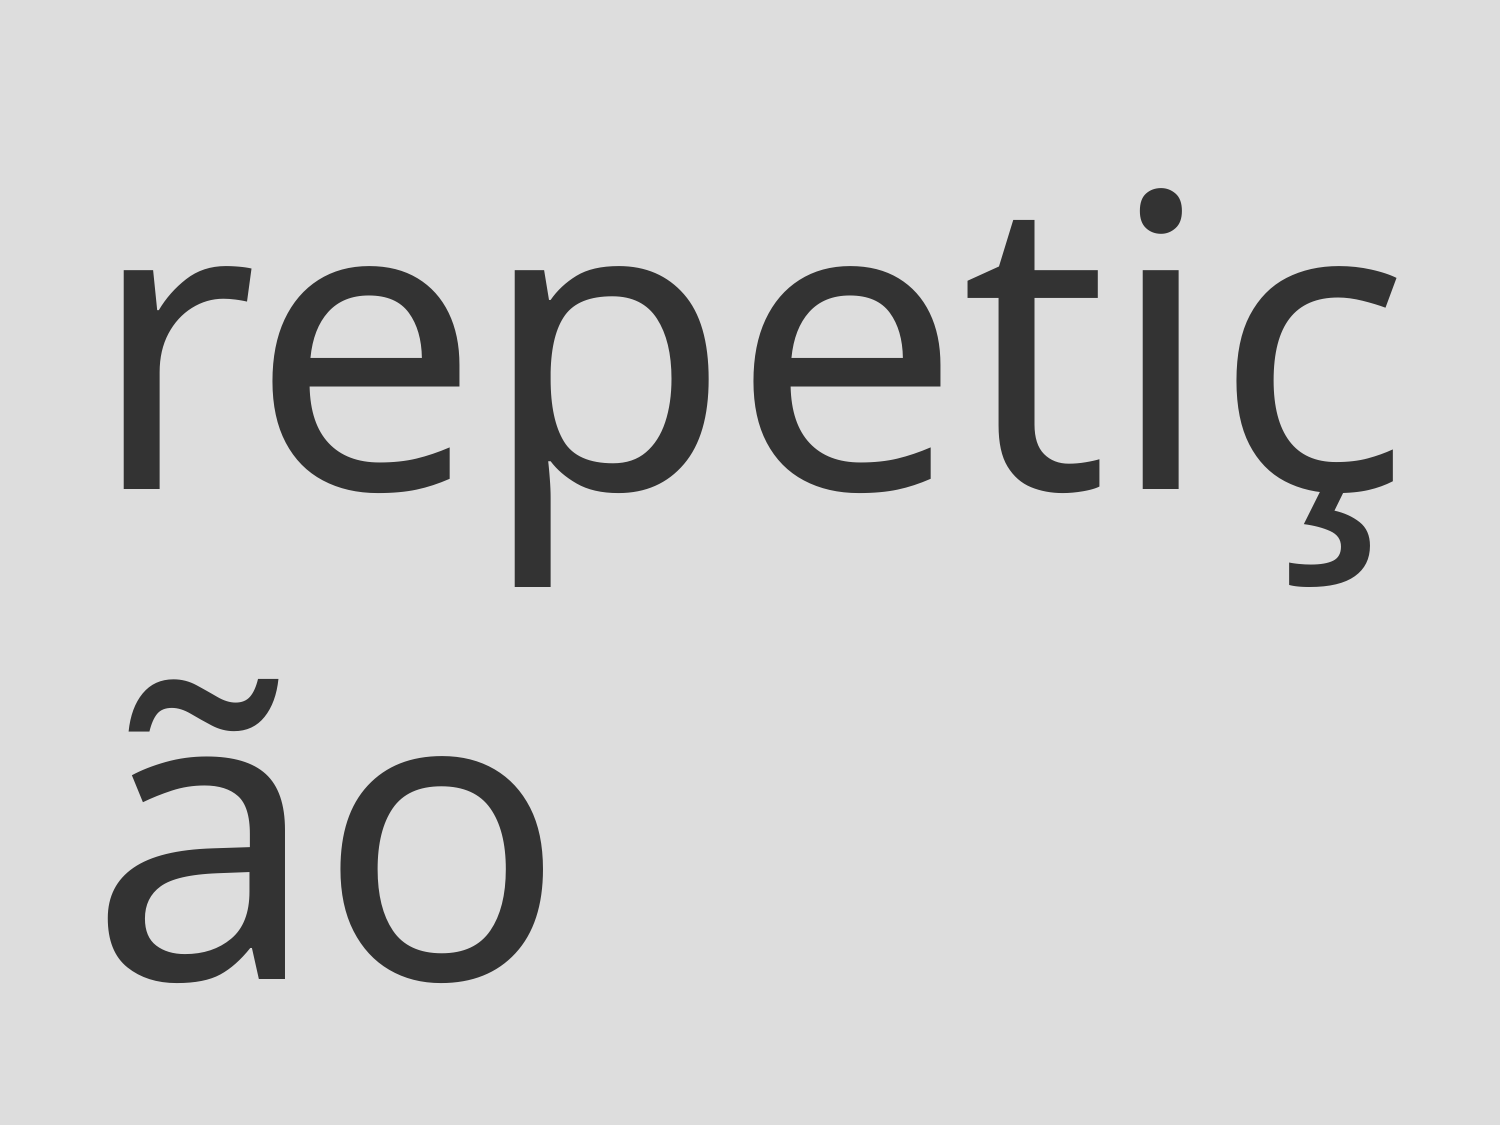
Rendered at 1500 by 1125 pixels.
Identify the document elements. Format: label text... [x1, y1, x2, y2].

title repetição leva a erros [75, 67, 1425, 1050]
